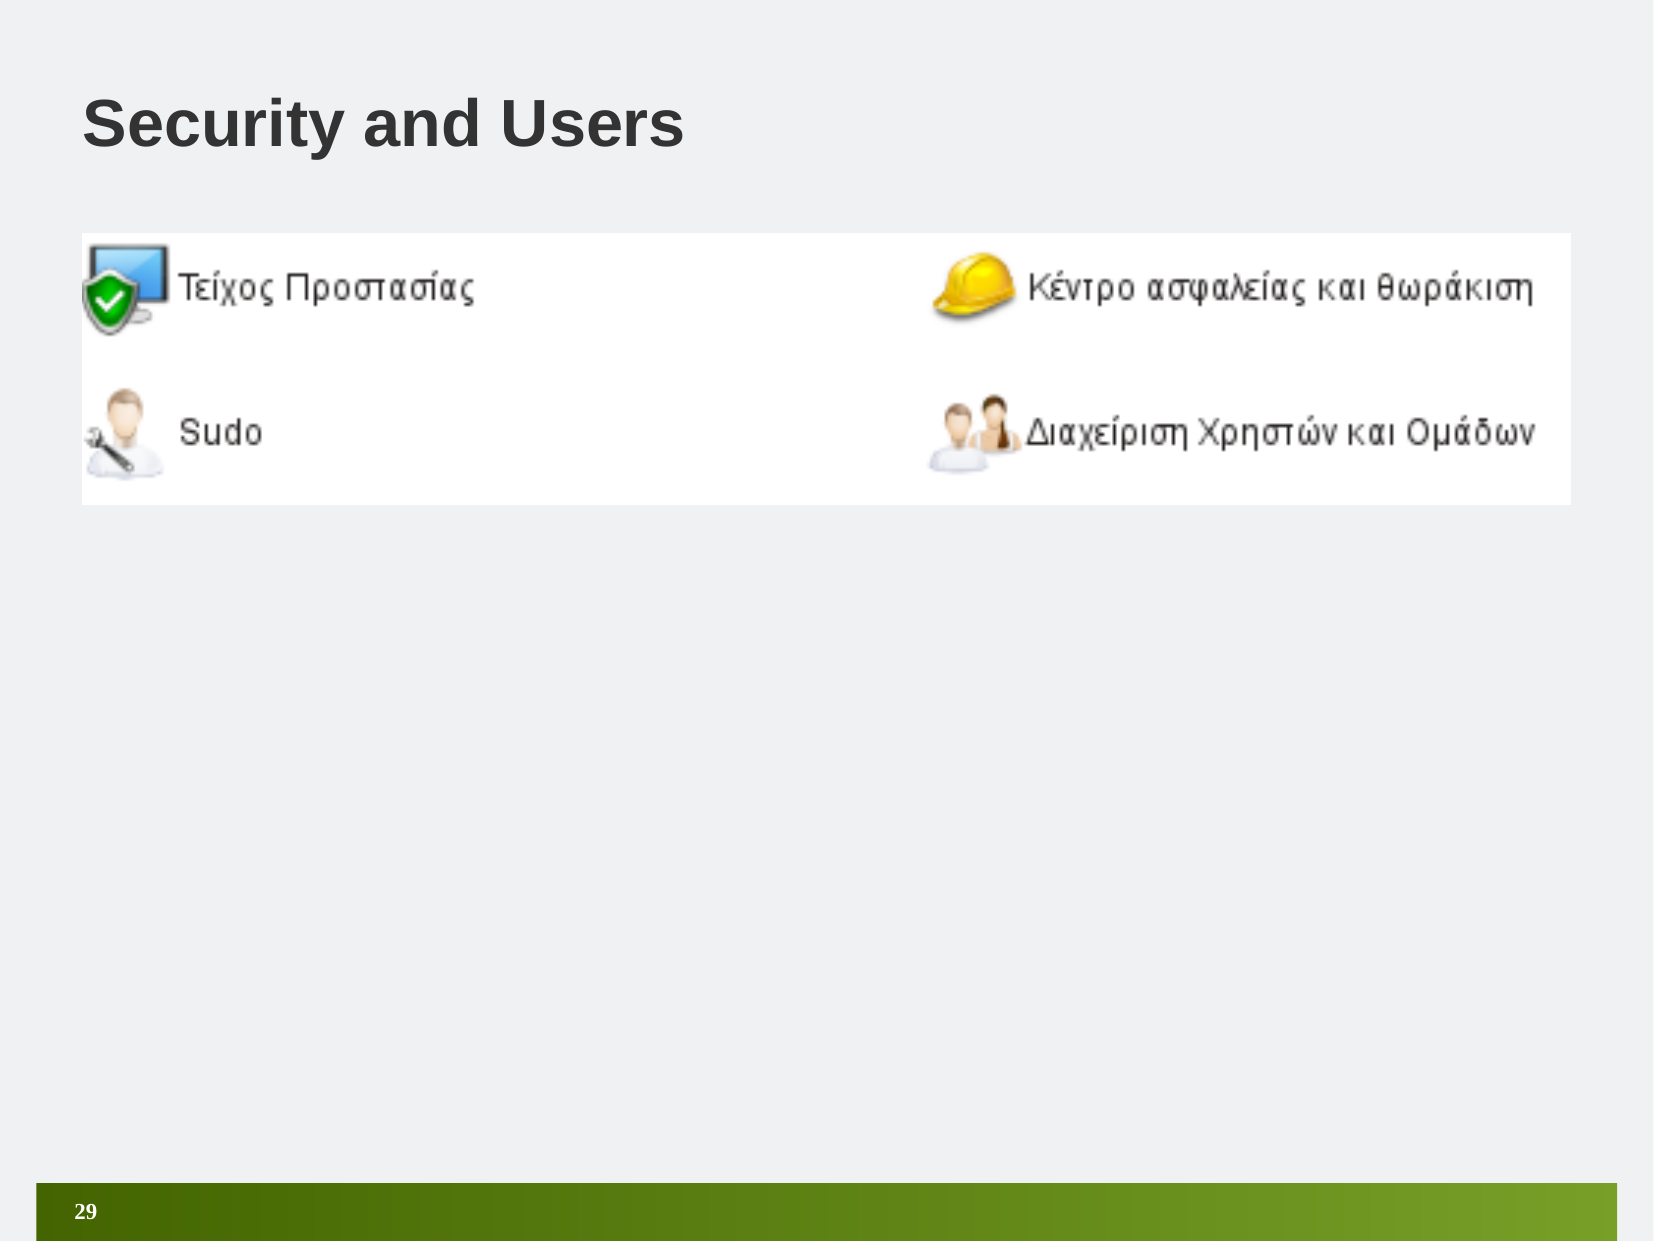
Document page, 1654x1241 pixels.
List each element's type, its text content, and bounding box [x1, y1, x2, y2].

title Security and Users [82, 49, 1571, 198]
picture [0, 0, 1654, 1241]
